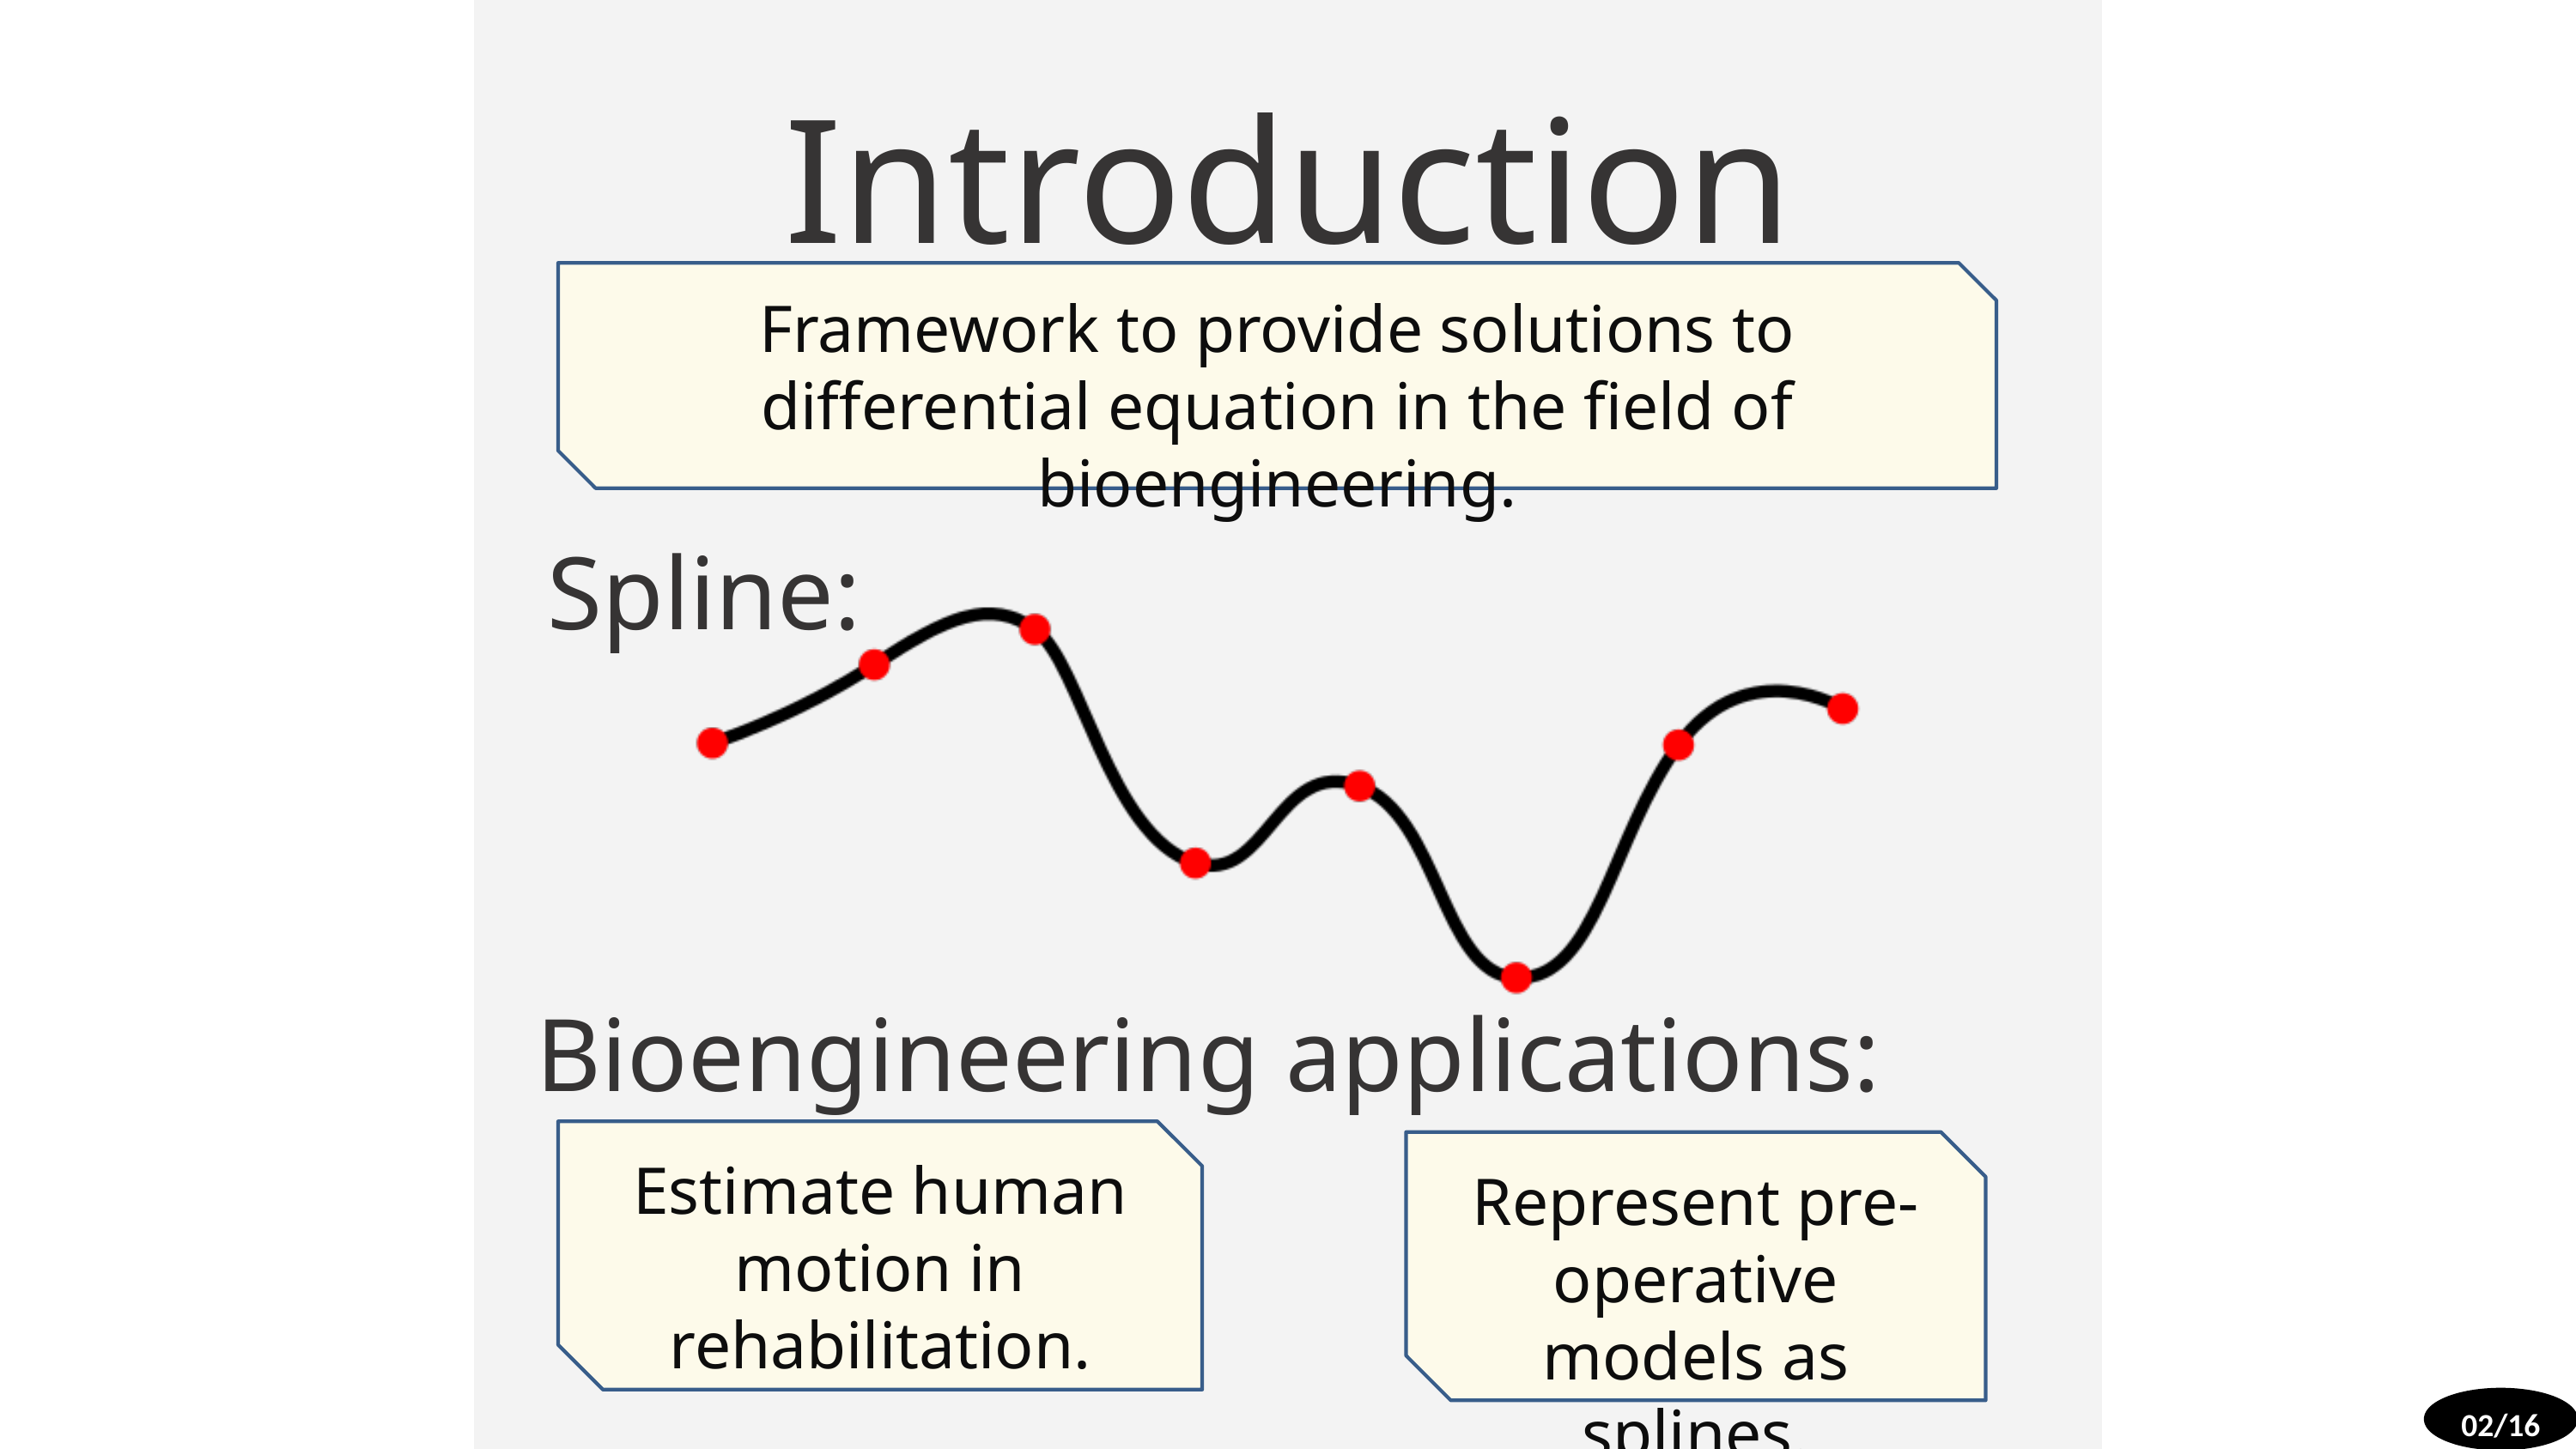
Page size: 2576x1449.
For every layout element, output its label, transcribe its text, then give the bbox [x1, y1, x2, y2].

text_box [1624, 1427, 1643, 1449]
picture [687, 606, 1868, 971]
text_box [1697, 1427, 1715, 1449]
text_box Introduction [671, 37, 1905, 263]
text_box Estimate human motion in rehabilitation. [558, 1121, 1203, 1390]
text_box 02/16 [2425, 1389, 2576, 1449]
text_box [474, 0, 2102, 1449]
text_box Represent pre-operative models as splines. [1406, 1131, 1986, 1401]
text_box [1735, 1426, 1753, 1436]
text_box Framework to provide solutions to differential equation in the field of bioengineering. [557, 263, 1997, 488]
text_box Bioengineering applications: [536, 971, 1933, 1113]
text_box Spline: [547, 509, 1588, 639]
